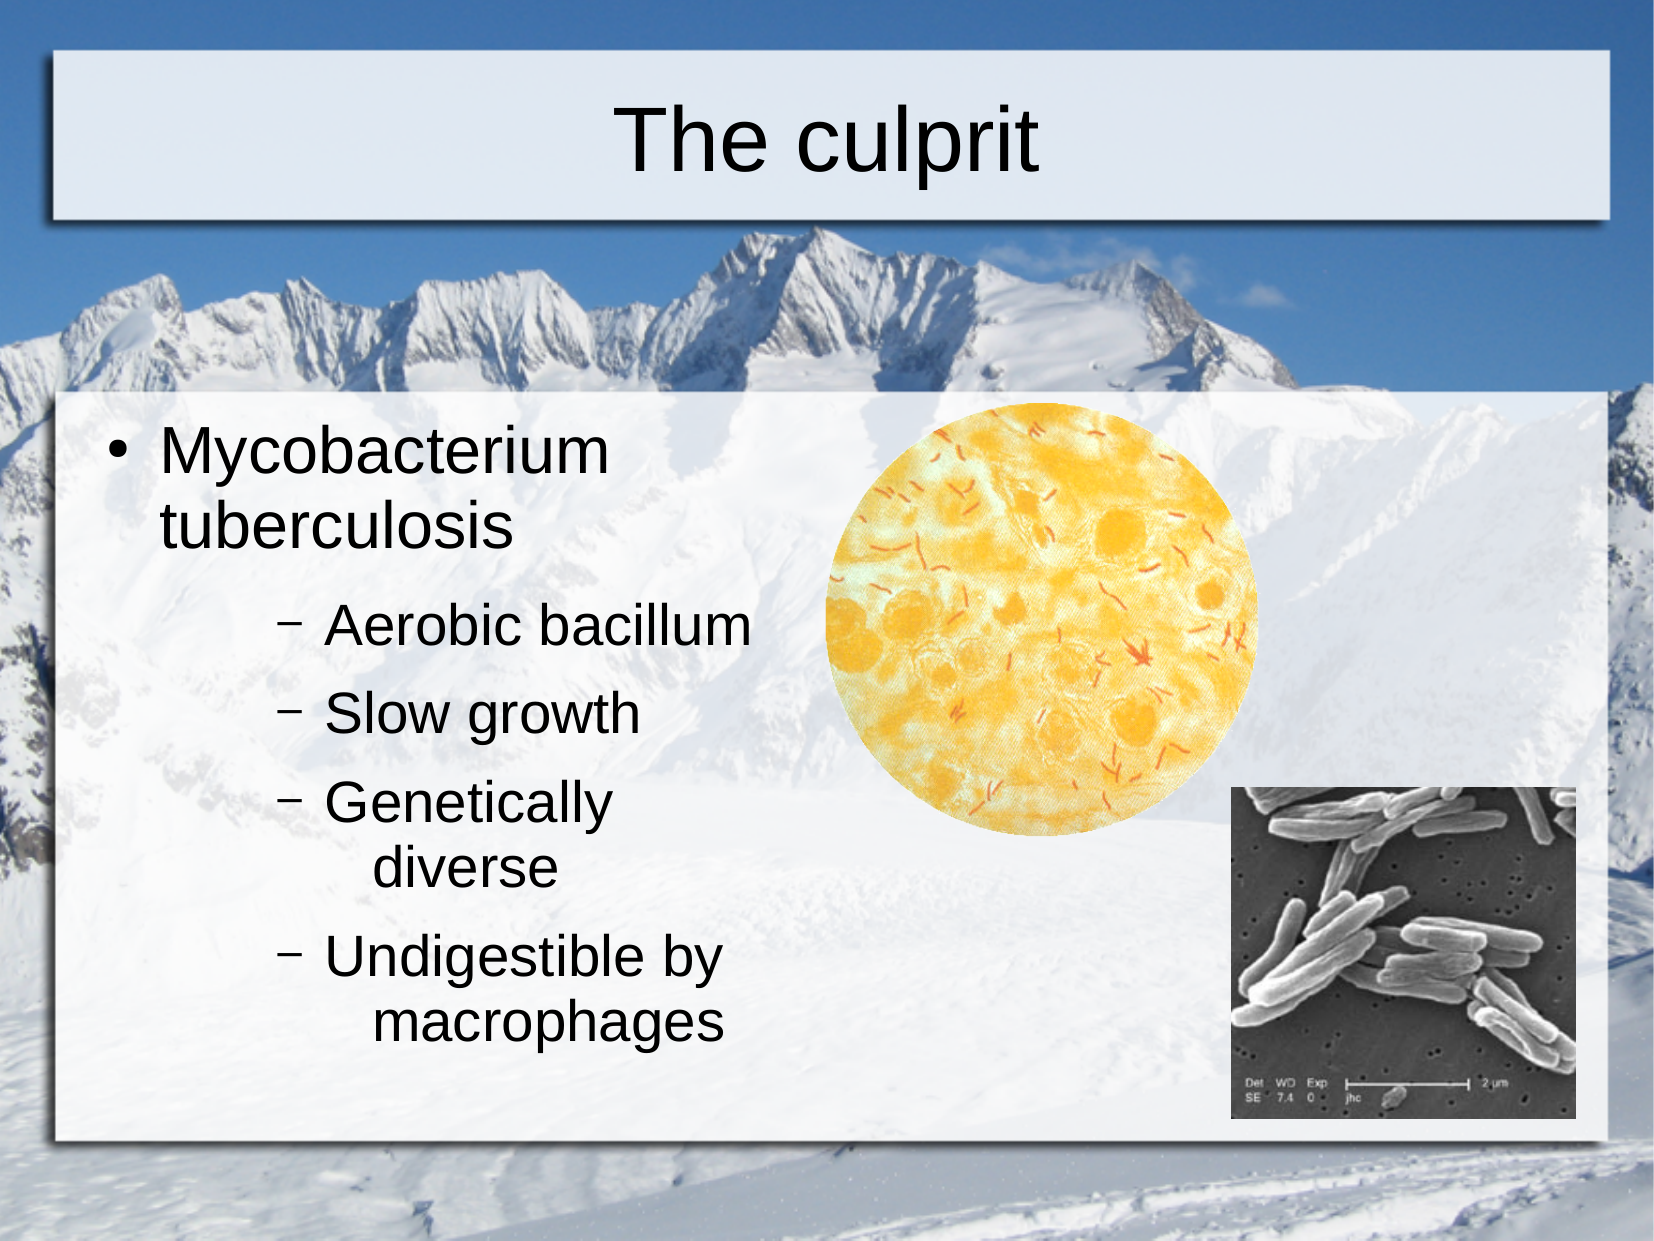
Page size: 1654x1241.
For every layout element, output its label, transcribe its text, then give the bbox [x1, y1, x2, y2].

picture [0, 0, 1654, 1241]
list Mycobacterium tuberculosis Aerobic bacillum Slow growth Genetically diverse Undigestible by macrophages [88, 413, 812, 1218]
title The culprit [59, 68, 1595, 212]
